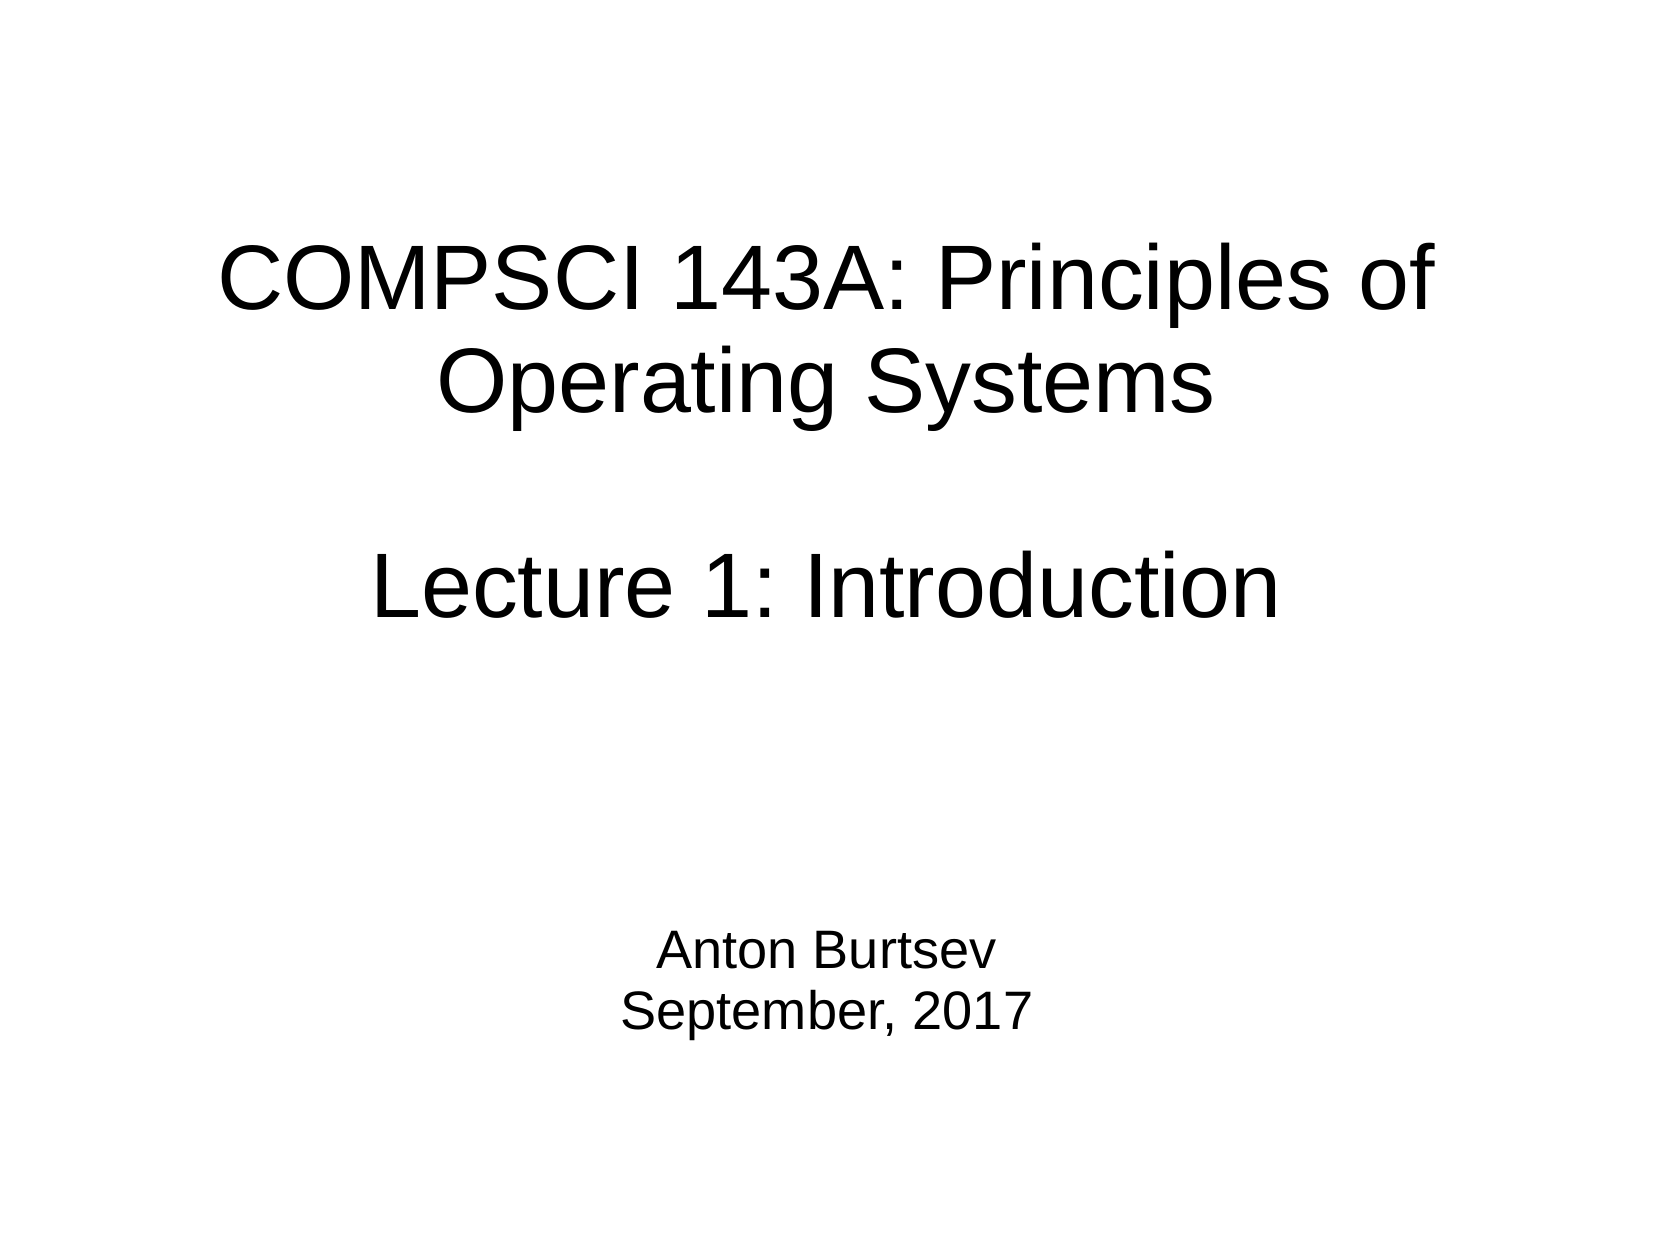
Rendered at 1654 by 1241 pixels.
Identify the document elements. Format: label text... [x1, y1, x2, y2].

subtitle Anton Burtsev September, 2017 [82, 637, 1571, 1109]
title COMPSCI 143A: Principles of Operating Systems Lecture 1: Introduction [82, 113, 1571, 637]
